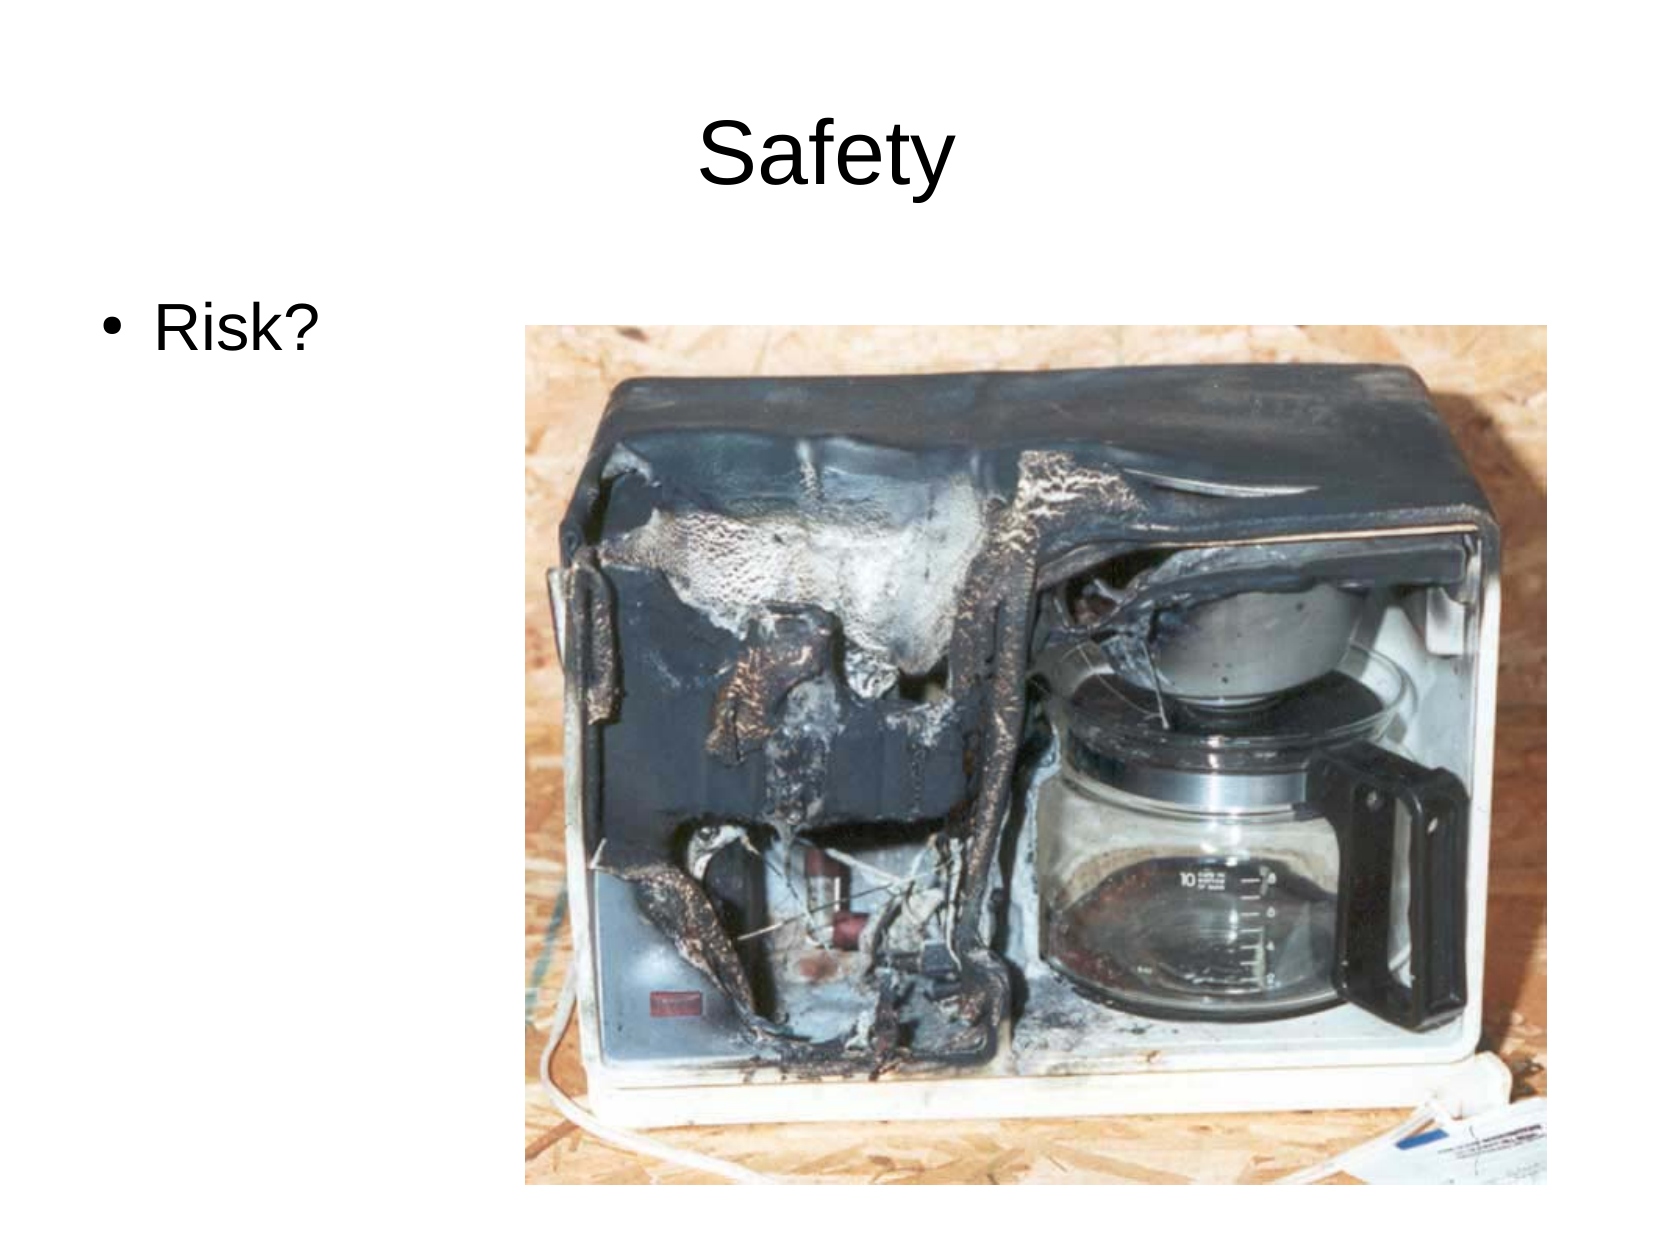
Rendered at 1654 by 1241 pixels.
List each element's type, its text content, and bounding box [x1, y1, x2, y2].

picture [525, 325, 1547, 1186]
title Safety [82, 49, 1571, 257]
list Risk? [82, 290, 1571, 1010]
